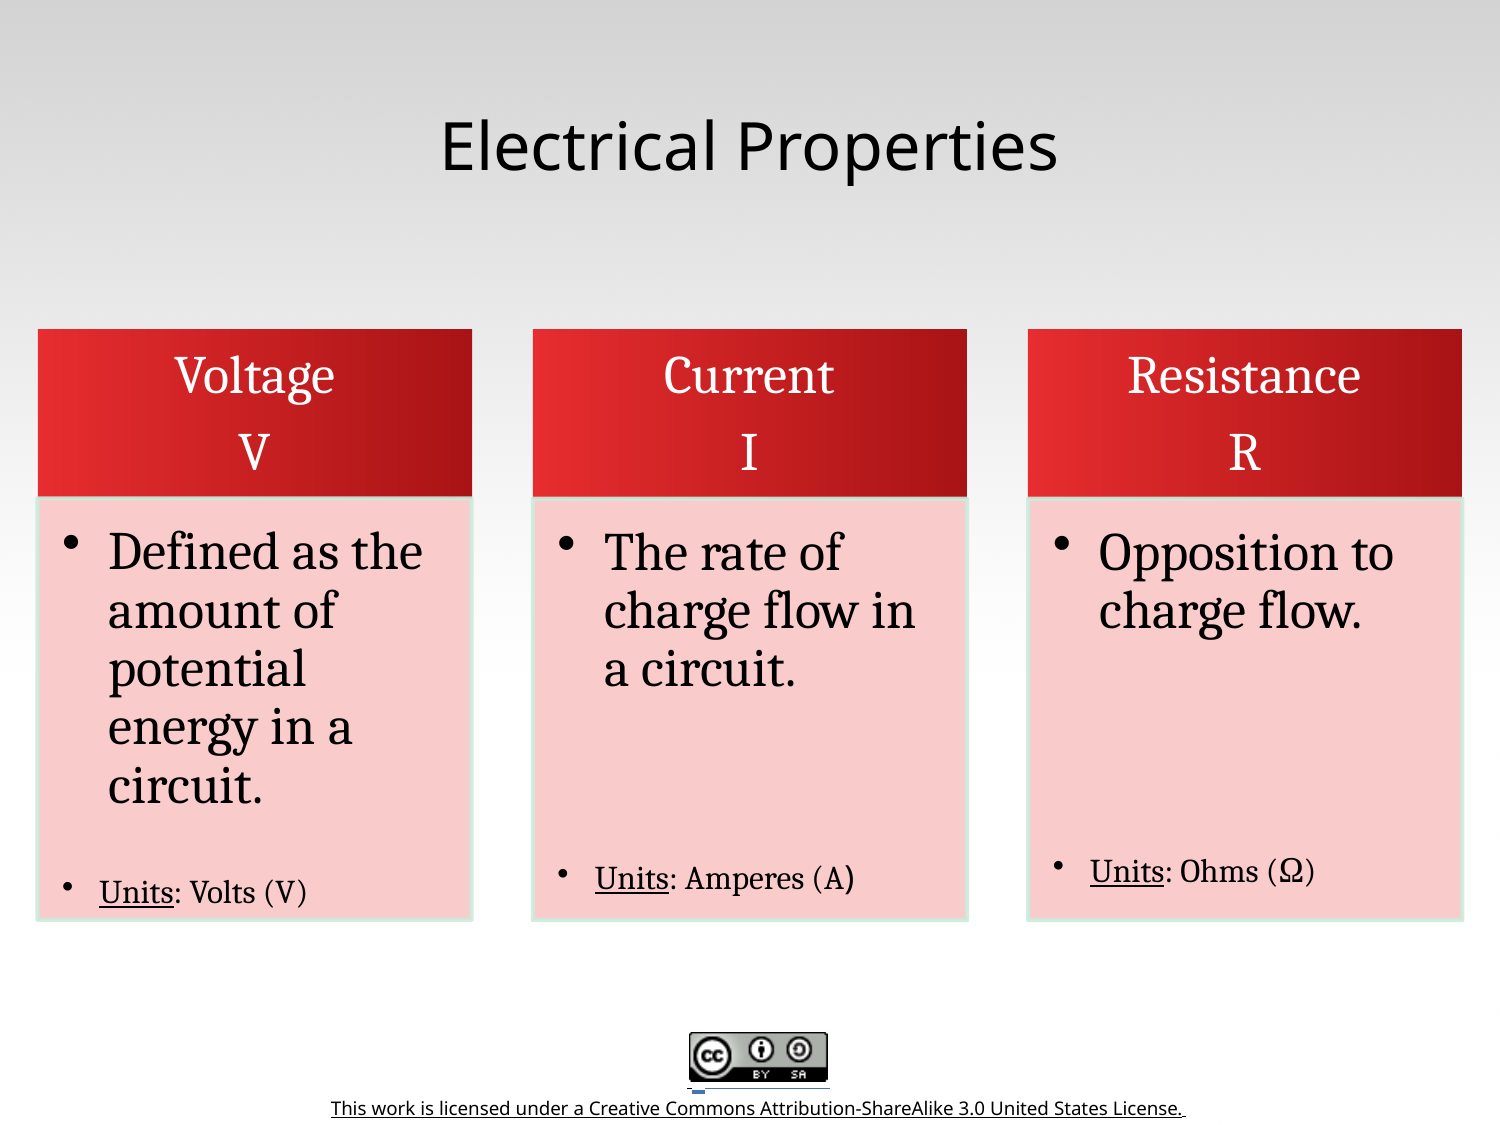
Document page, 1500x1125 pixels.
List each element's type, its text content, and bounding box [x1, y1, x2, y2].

text_box The rate of charge flow in a circuit. Units: Amperes (A) [532, 498, 967, 921]
text_box Resistance R [1027, 329, 1462, 499]
picture [0, 0, 1500, 1125]
text_box Opposition to charge flow. Units: Ohms (Ω) [1028, 498, 1463, 921]
title Electrical Properties [112, 50, 1388, 238]
text_box Defined as the amount of potential energy in a circuit. Units: Volts (V) [37, 498, 472, 920]
text_box Current I [532, 329, 967, 498]
text_box Voltage V [37, 329, 473, 499]
chart [730, 682, 849, 742]
